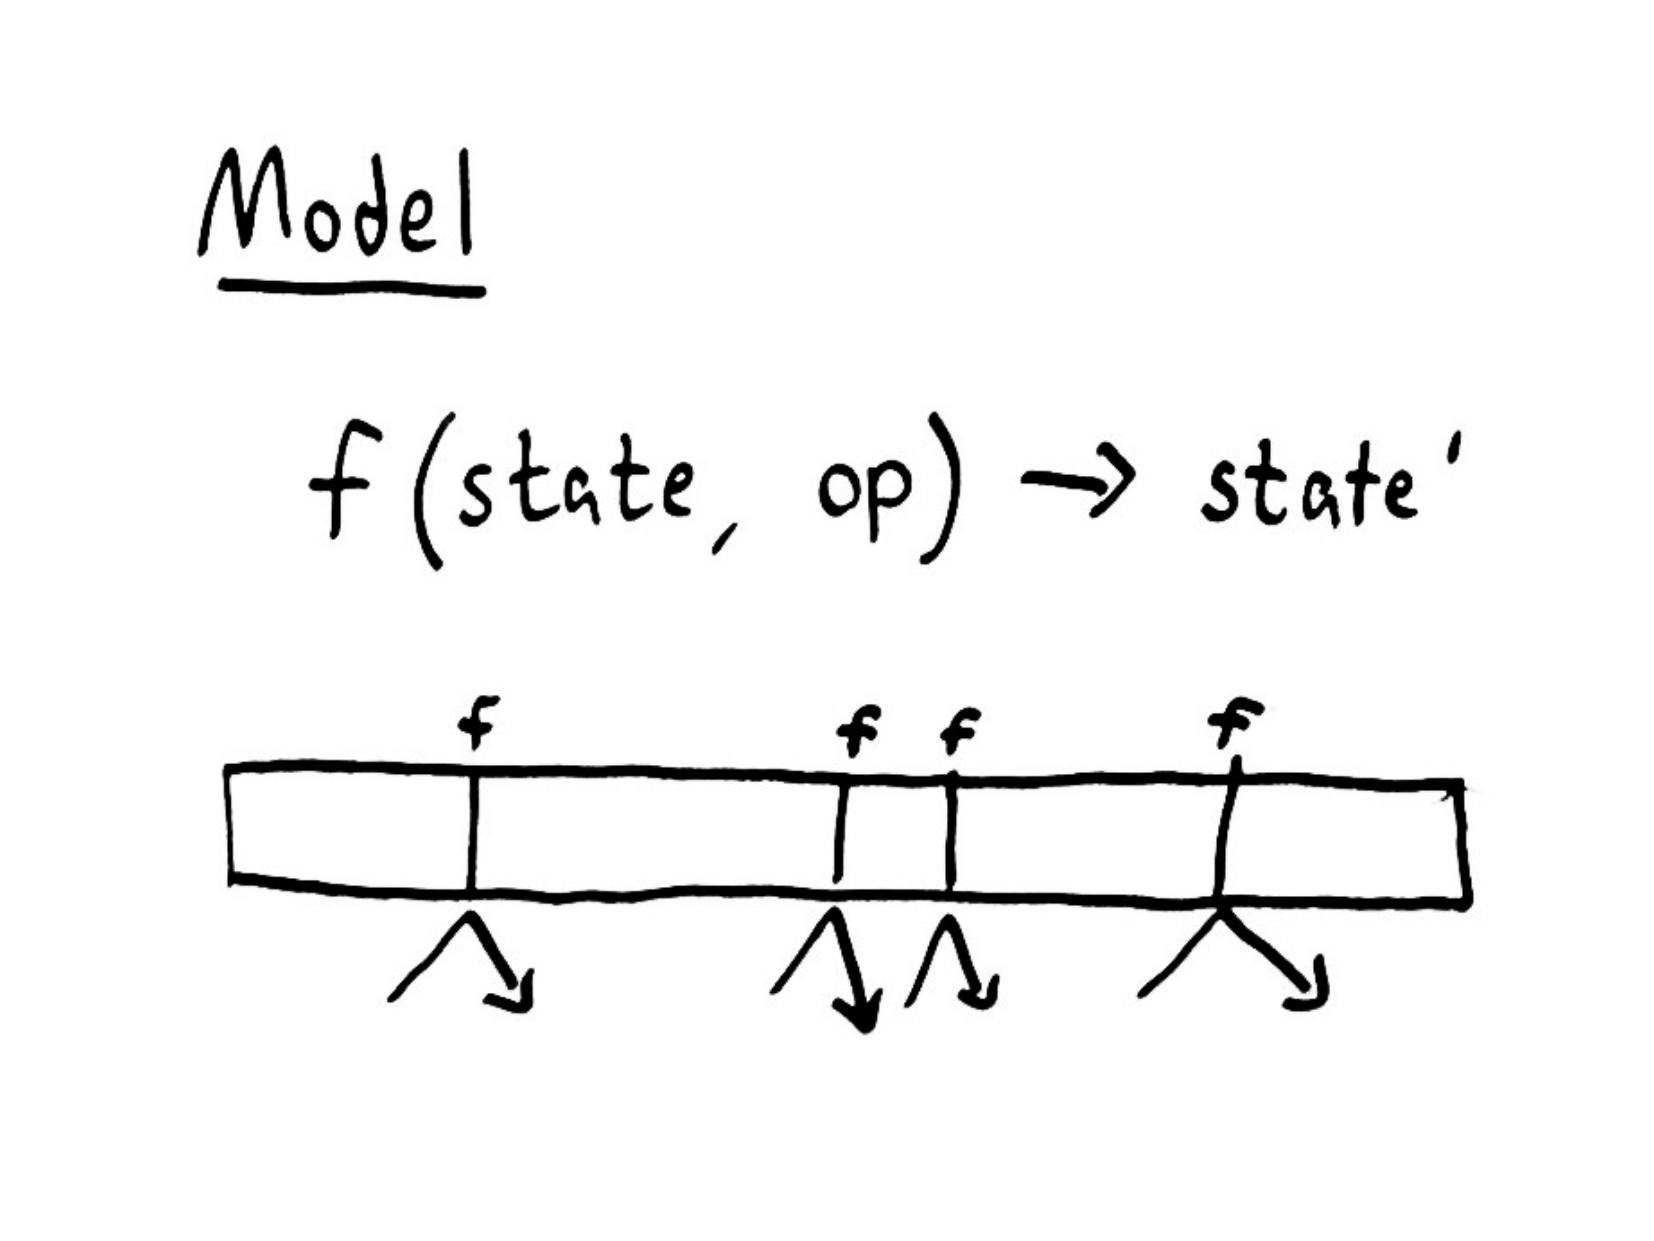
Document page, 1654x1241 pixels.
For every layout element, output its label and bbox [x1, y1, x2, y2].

picture [61, 89, 1576, 1081]
